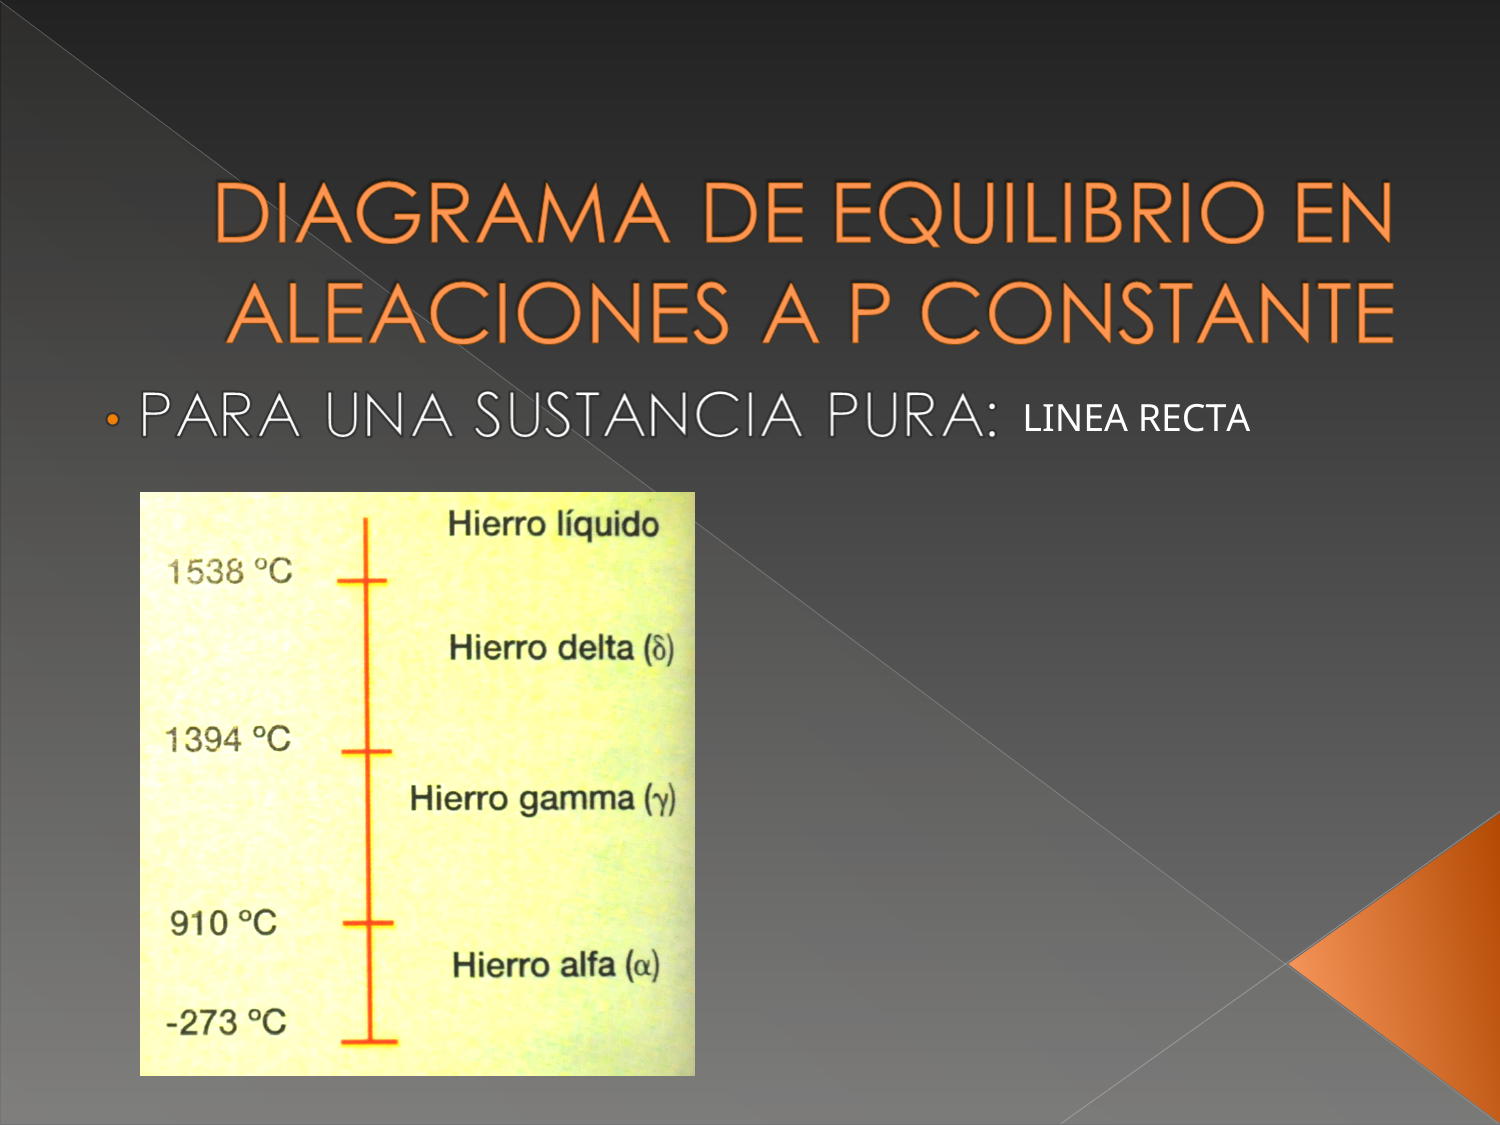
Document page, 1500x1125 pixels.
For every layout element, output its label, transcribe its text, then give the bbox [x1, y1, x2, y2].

picture [75, 125, 1472, 1091]
text_box LINEA RECTA [1007, 386, 1500, 448]
